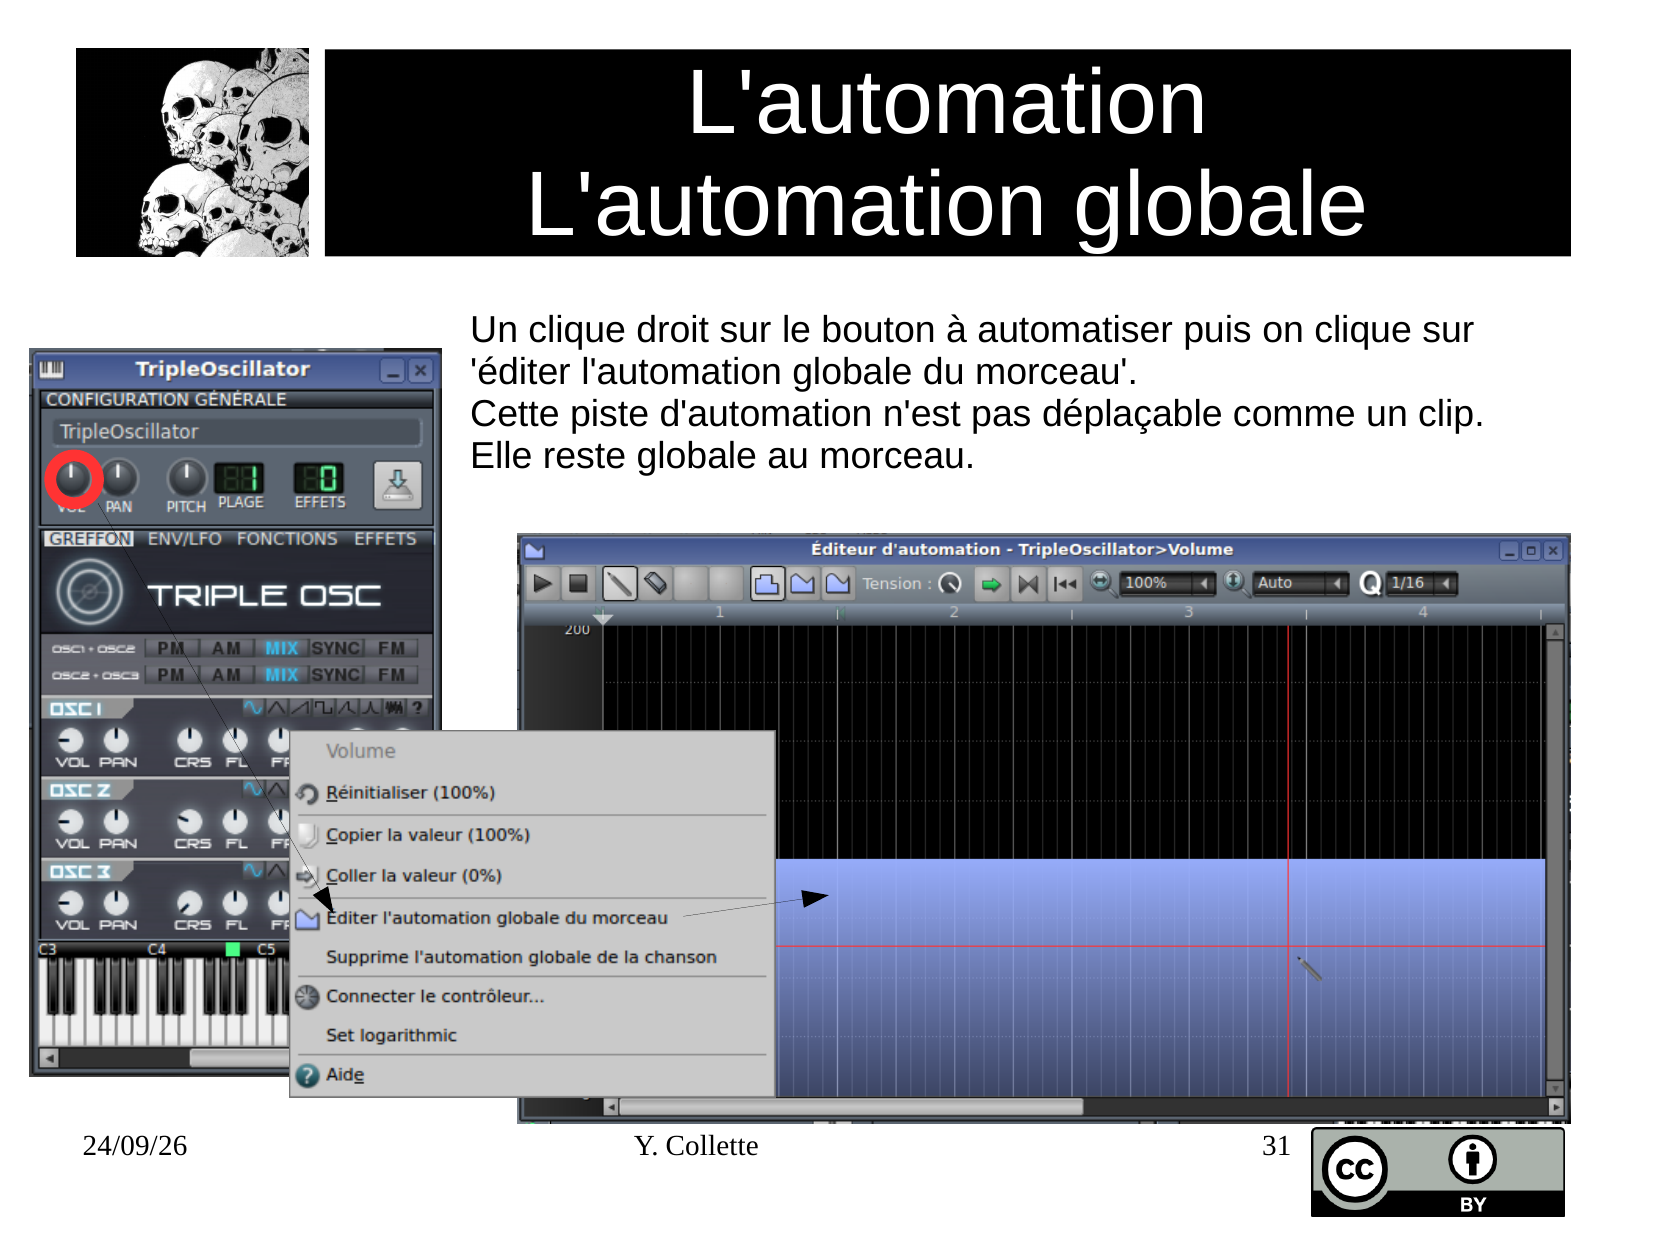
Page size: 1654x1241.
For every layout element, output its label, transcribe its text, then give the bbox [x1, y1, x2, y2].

picture [76, 48, 309, 257]
text_box Un clique droit sur le bouton à automatiser puis on clique sur 'éditer l'automation globale du morceau'. Cette piste d'automation n'est pas déplaçable comme un clip. Elle reste globale au morceau. [455, 301, 1563, 484]
picture [1311, 1127, 1565, 1217]
title L'automation L'automation globale [324, 49, 1571, 257]
picture [29, 348, 1571, 1124]
